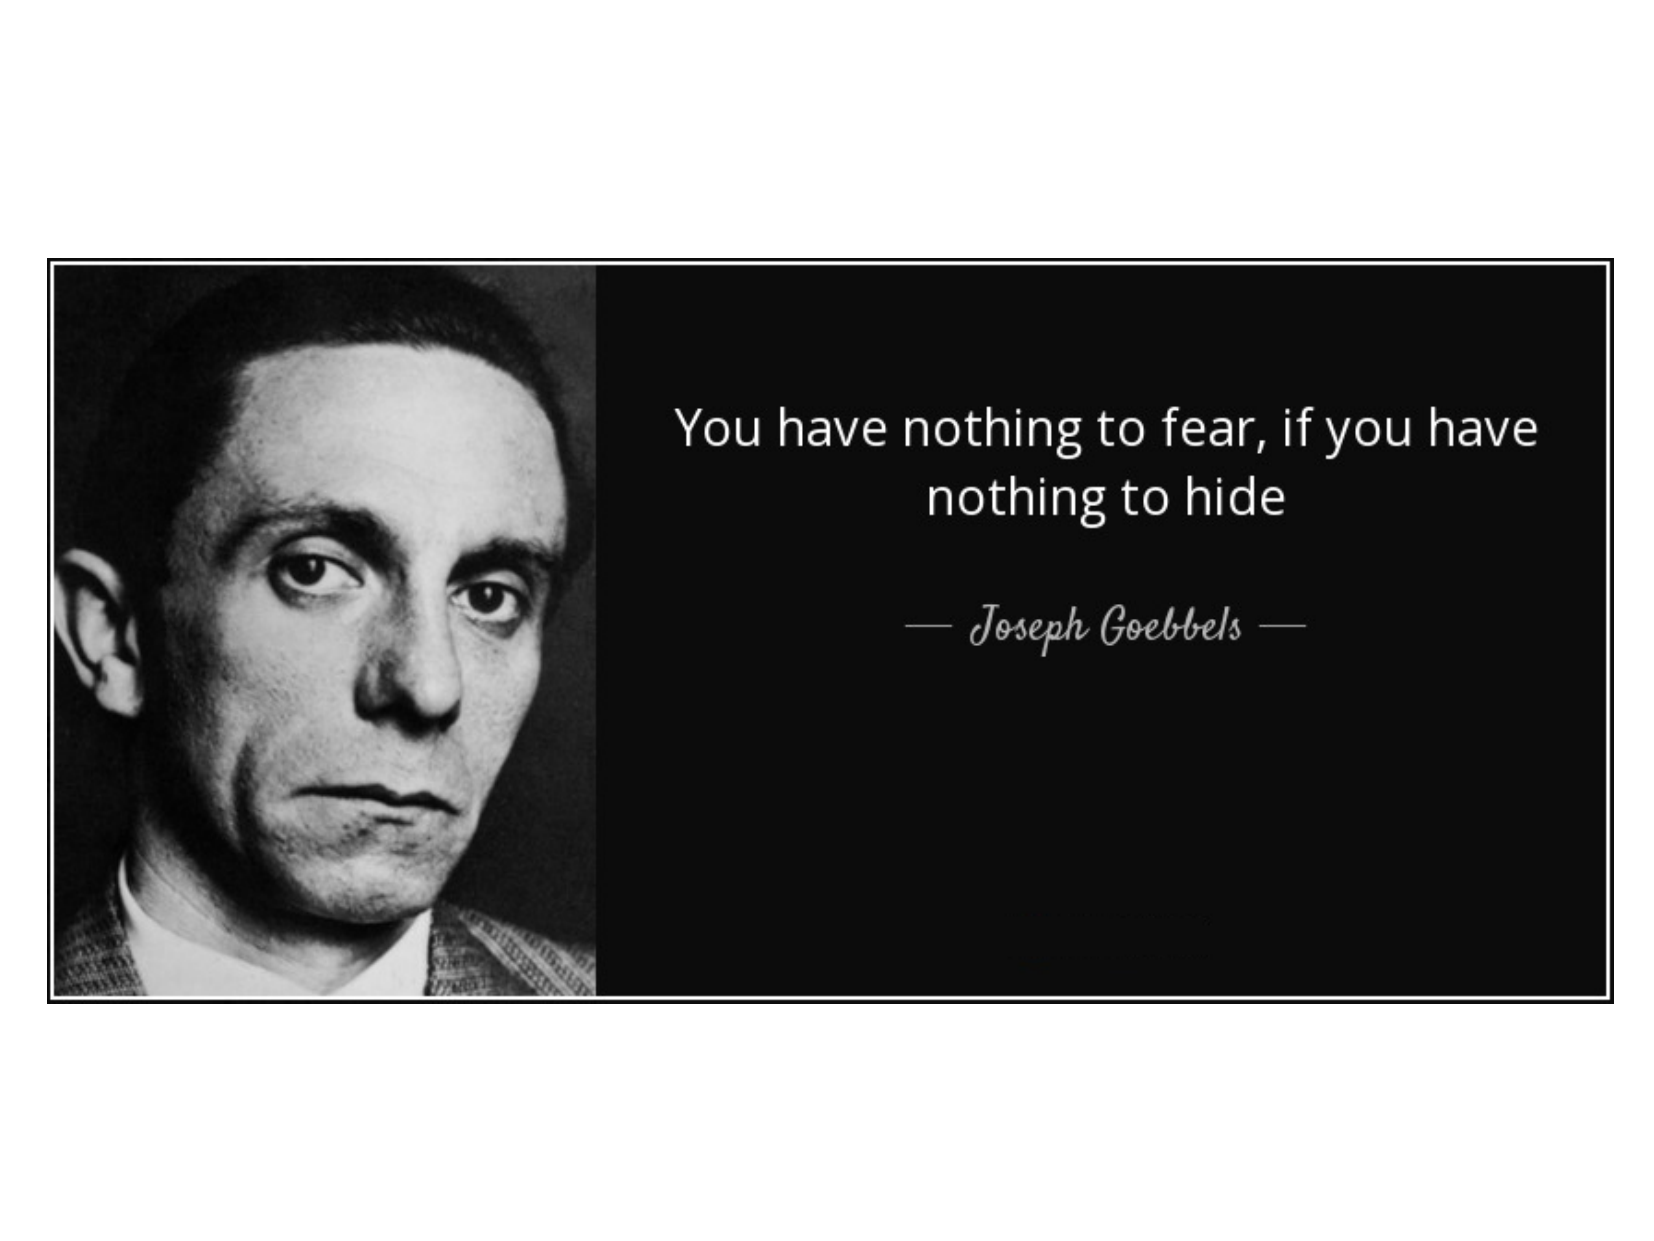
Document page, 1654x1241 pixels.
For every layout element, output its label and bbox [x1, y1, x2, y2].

picture [47, 258, 1614, 1004]
